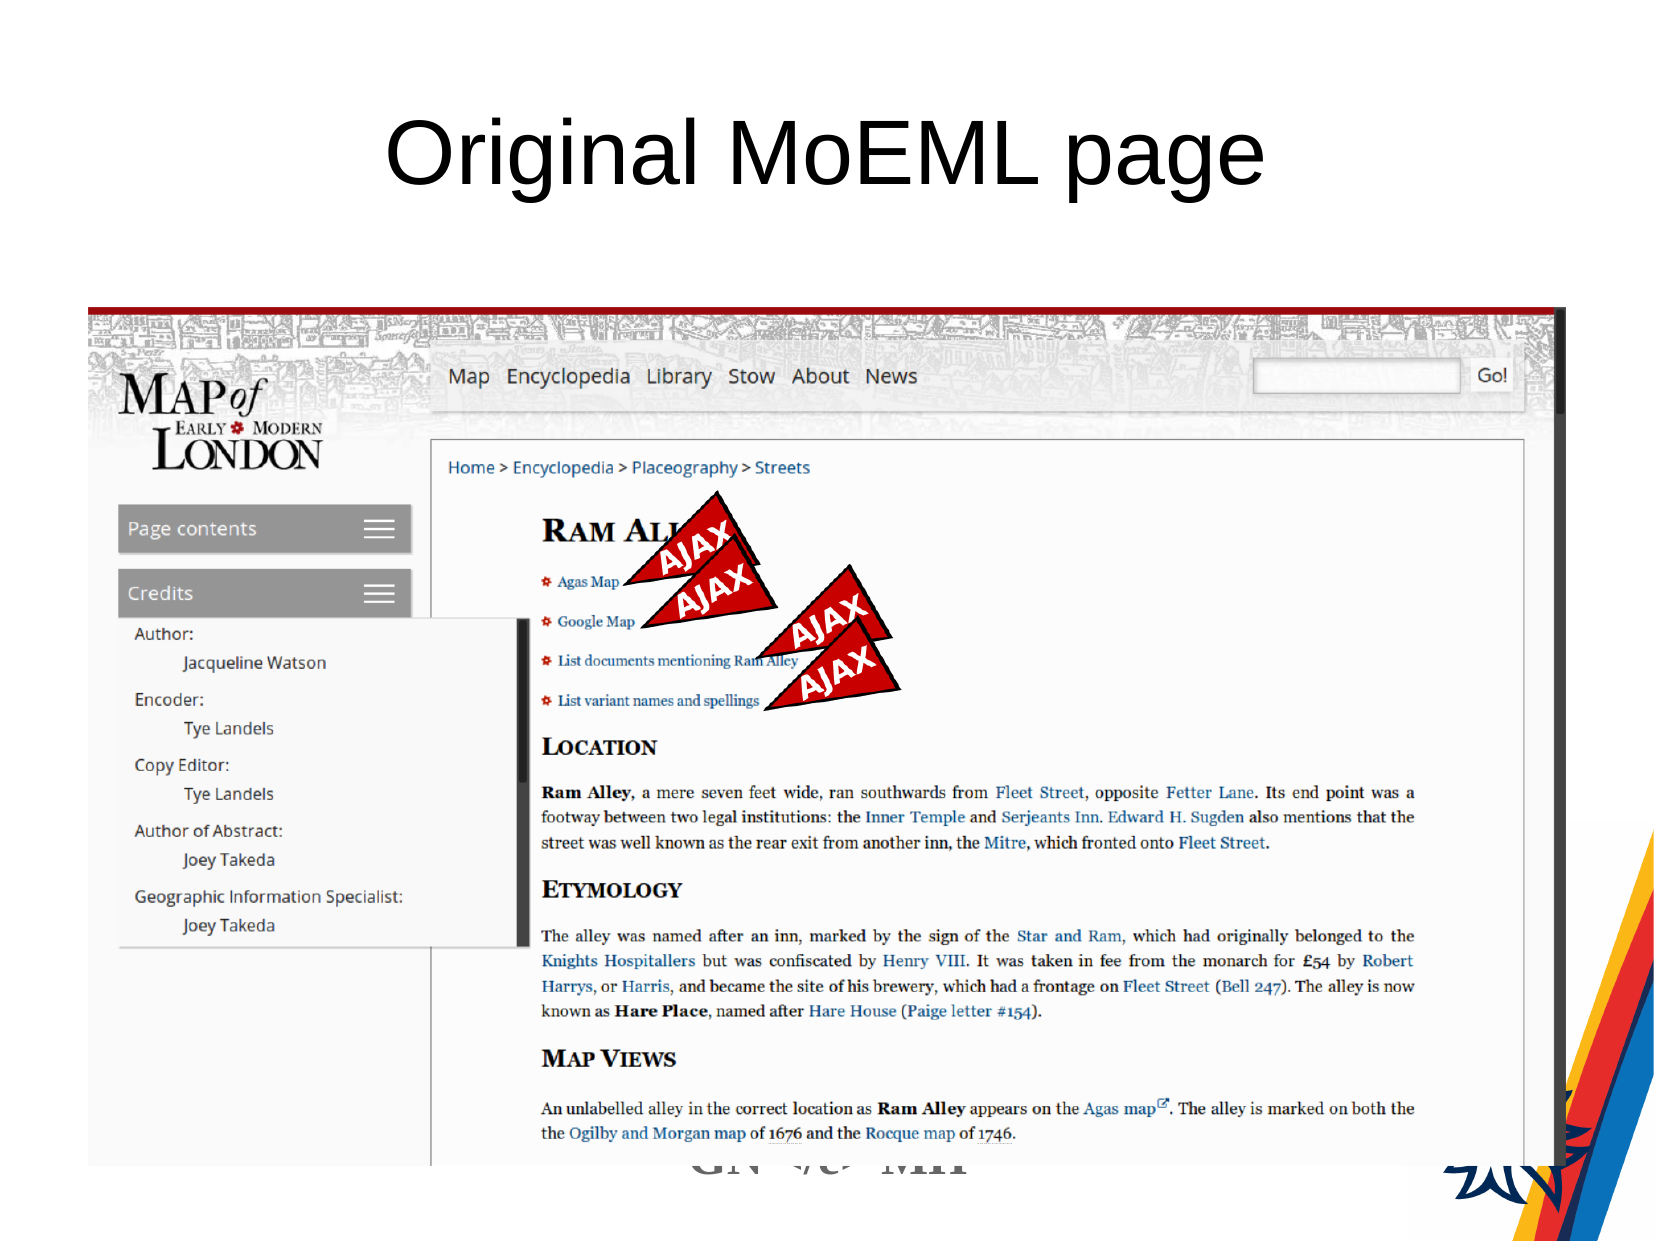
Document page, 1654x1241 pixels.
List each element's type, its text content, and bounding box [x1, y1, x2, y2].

picture [88, 307, 1654, 1241]
title Original MoEML page [82, 49, 1571, 257]
